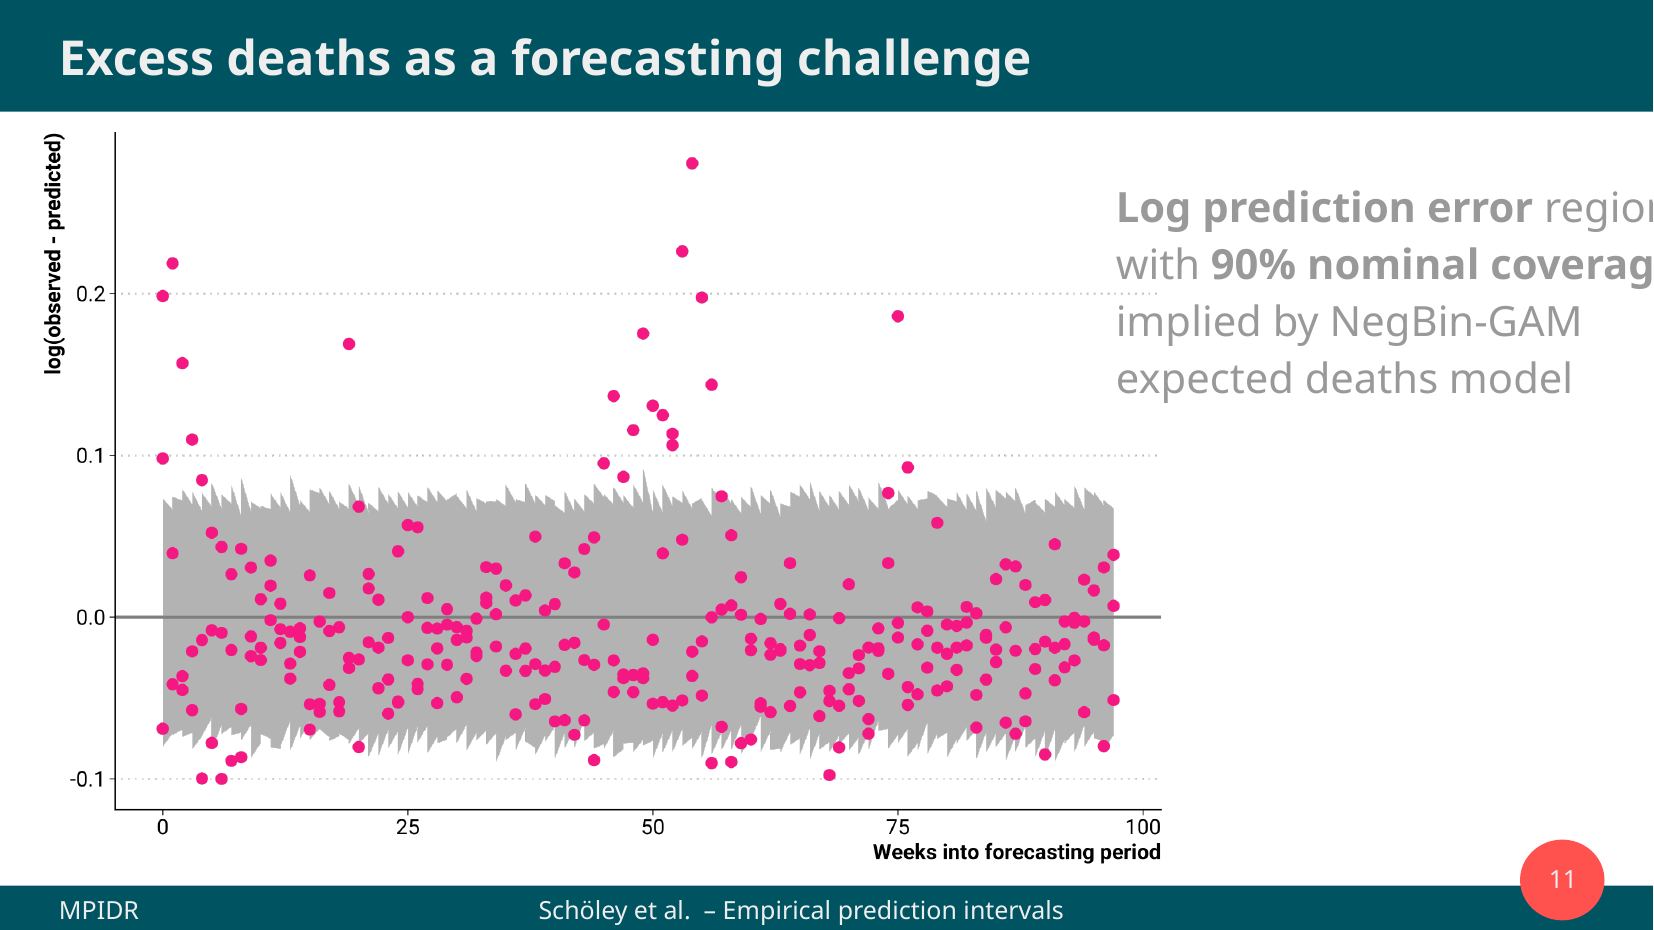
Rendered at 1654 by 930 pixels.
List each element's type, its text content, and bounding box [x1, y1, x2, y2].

text_box Log prediction error region with 90% nominal coverage implied by NegBin-GAM expected deaths model [1101, 170, 1643, 431]
title Excess deaths as a forecasting challenge [58, 0, 1594, 117]
picture [34, 123, 1171, 874]
